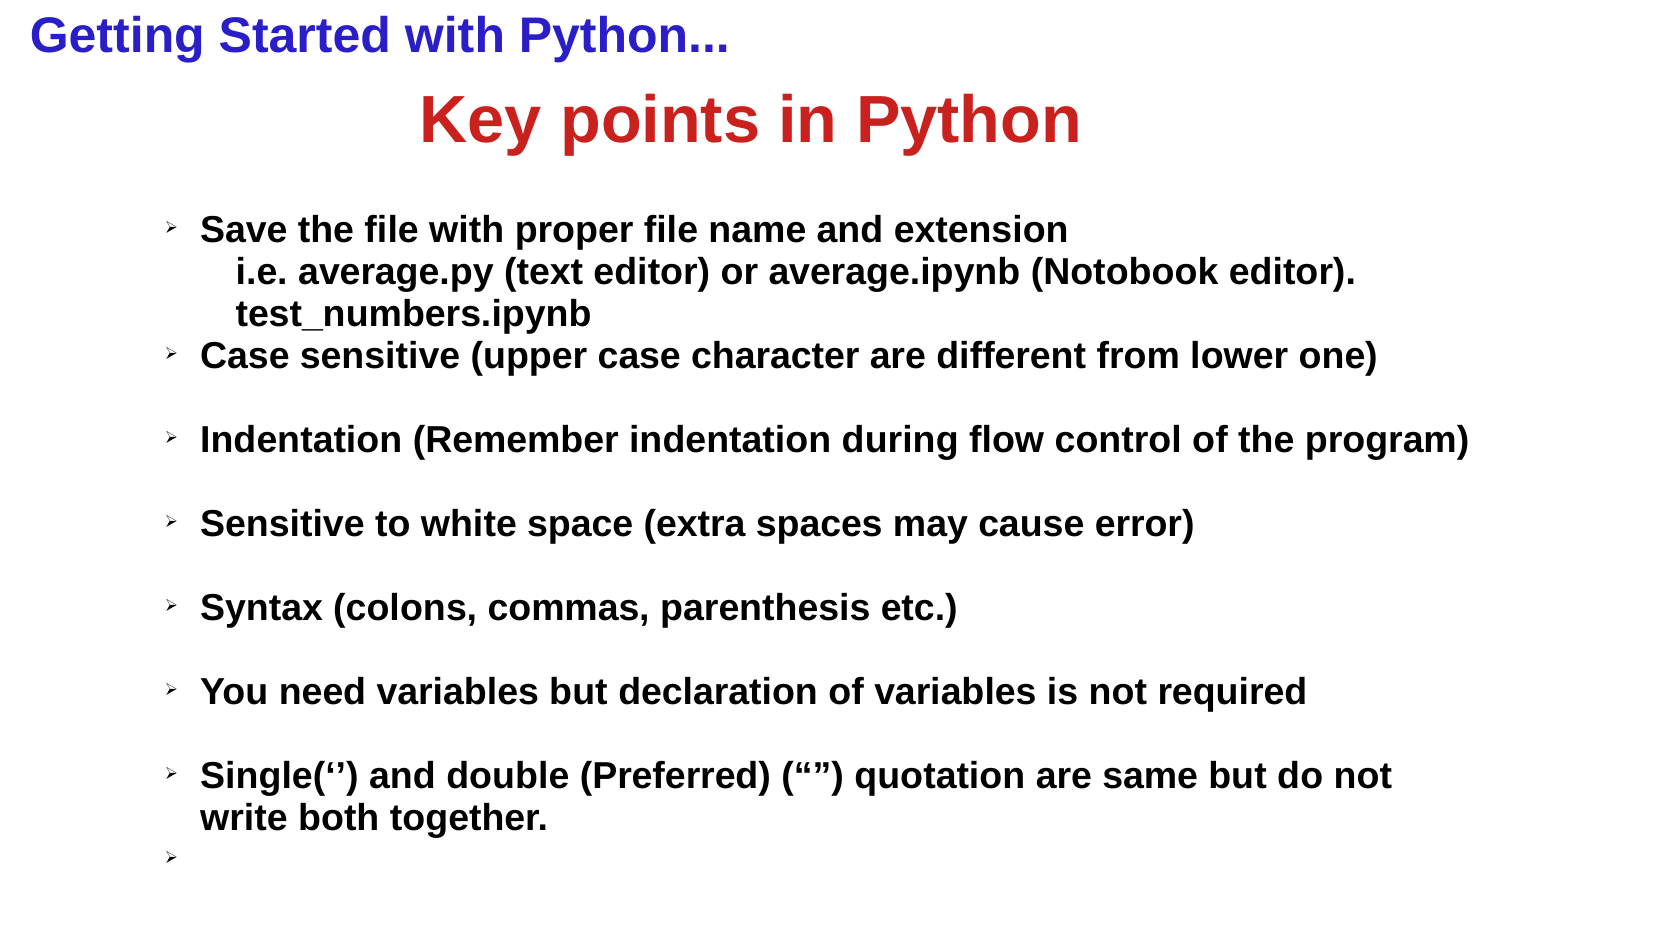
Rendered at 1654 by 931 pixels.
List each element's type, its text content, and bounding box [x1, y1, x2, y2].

text_box Key points in Python [405, 75, 1156, 166]
text_box Save the file with proper file name and extension i.e. average.py (text editor) or average.ipynb (Notobook editor). test_numbers.ipynb Case sensitive (upper case character are different from lower one) Indentation (Remember indentation during flow control of the program) Sensitive to white space (extra spaces may cause error) Syntax (colons, commas, parenthesis etc.) You need variables but declaration of variables is not required Single(‘’) and double (Preferred) (“”) quotation are same but do not write both together. [150, 201, 1501, 930]
text_box Getting Started with Python... [15, 0, 751, 91]
